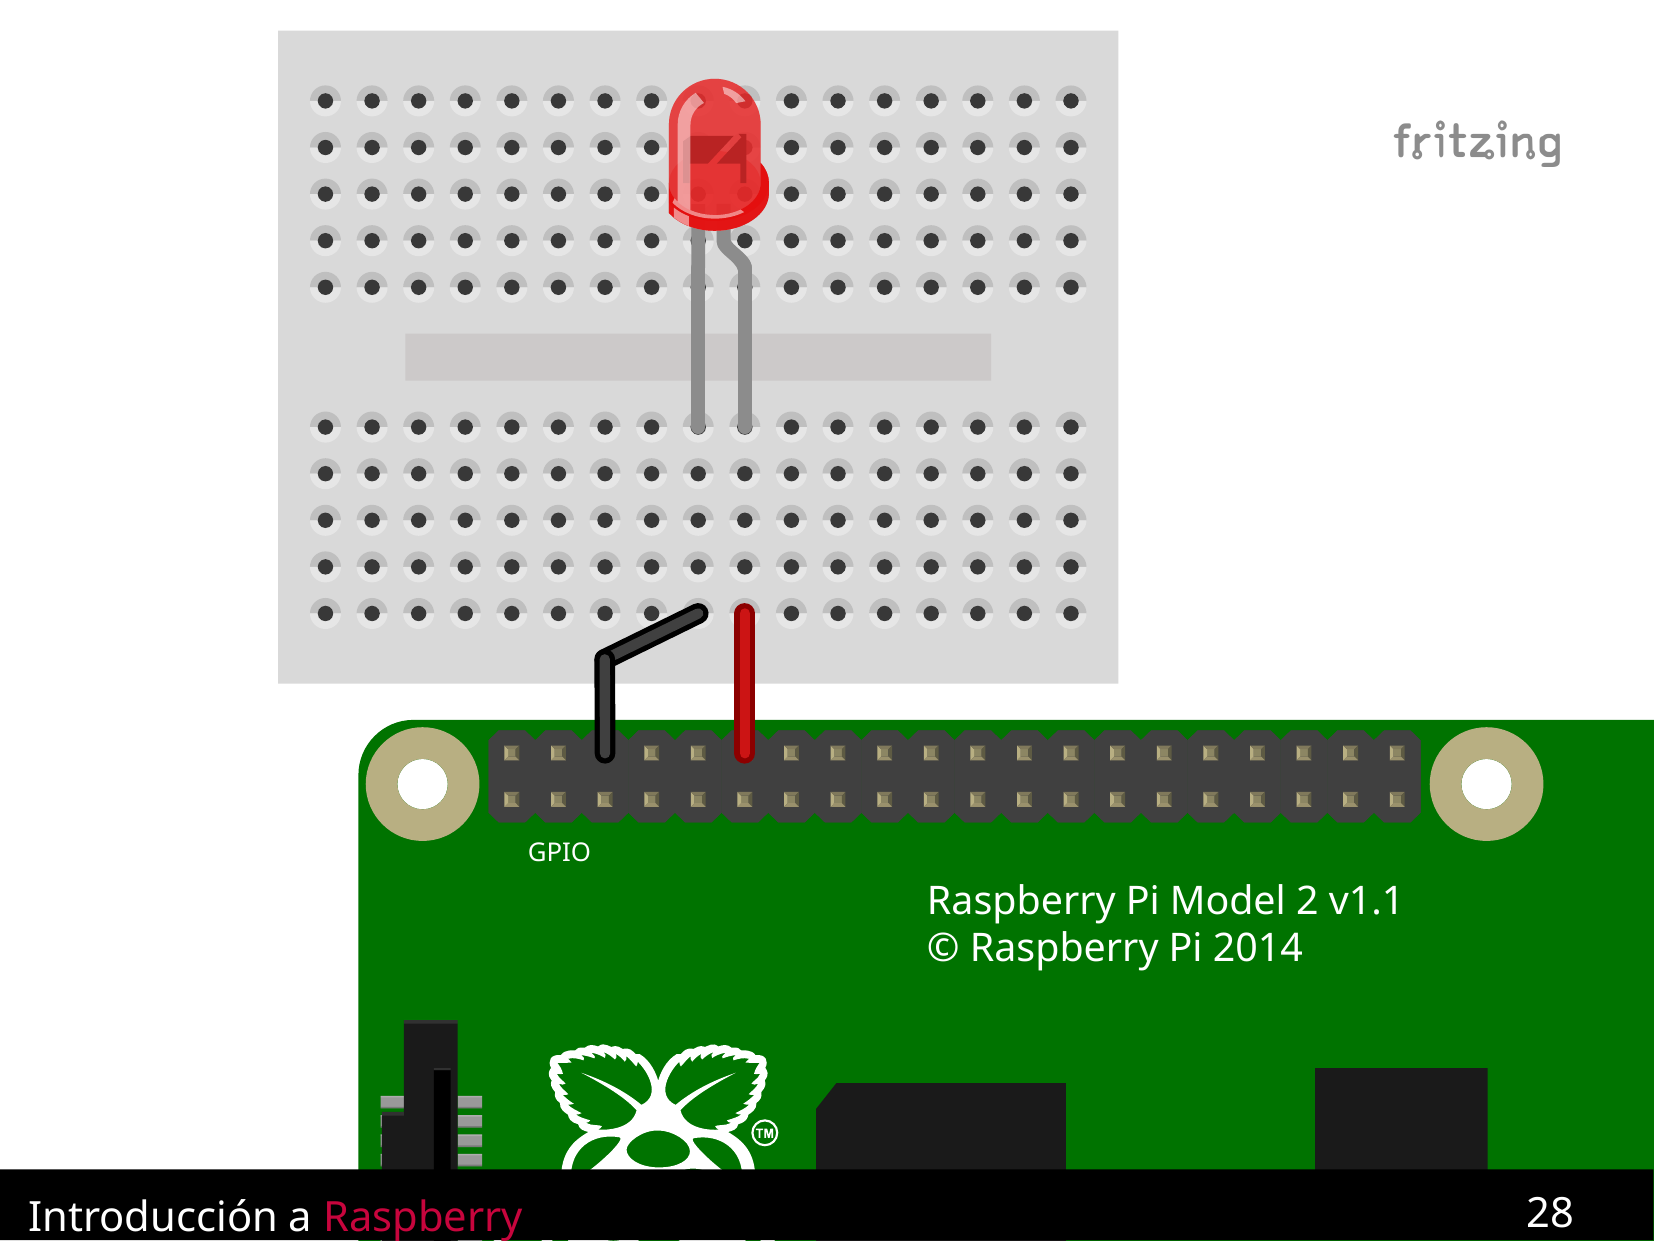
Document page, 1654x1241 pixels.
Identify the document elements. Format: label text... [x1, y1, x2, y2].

text_box <number> [1521, 1175, 1654, 1241]
picture [278, 30, 1654, 1169]
text_box [0, 0, 1654, 1241]
text_box Introducción a Raspberry Pi [13, 1179, 556, 1241]
